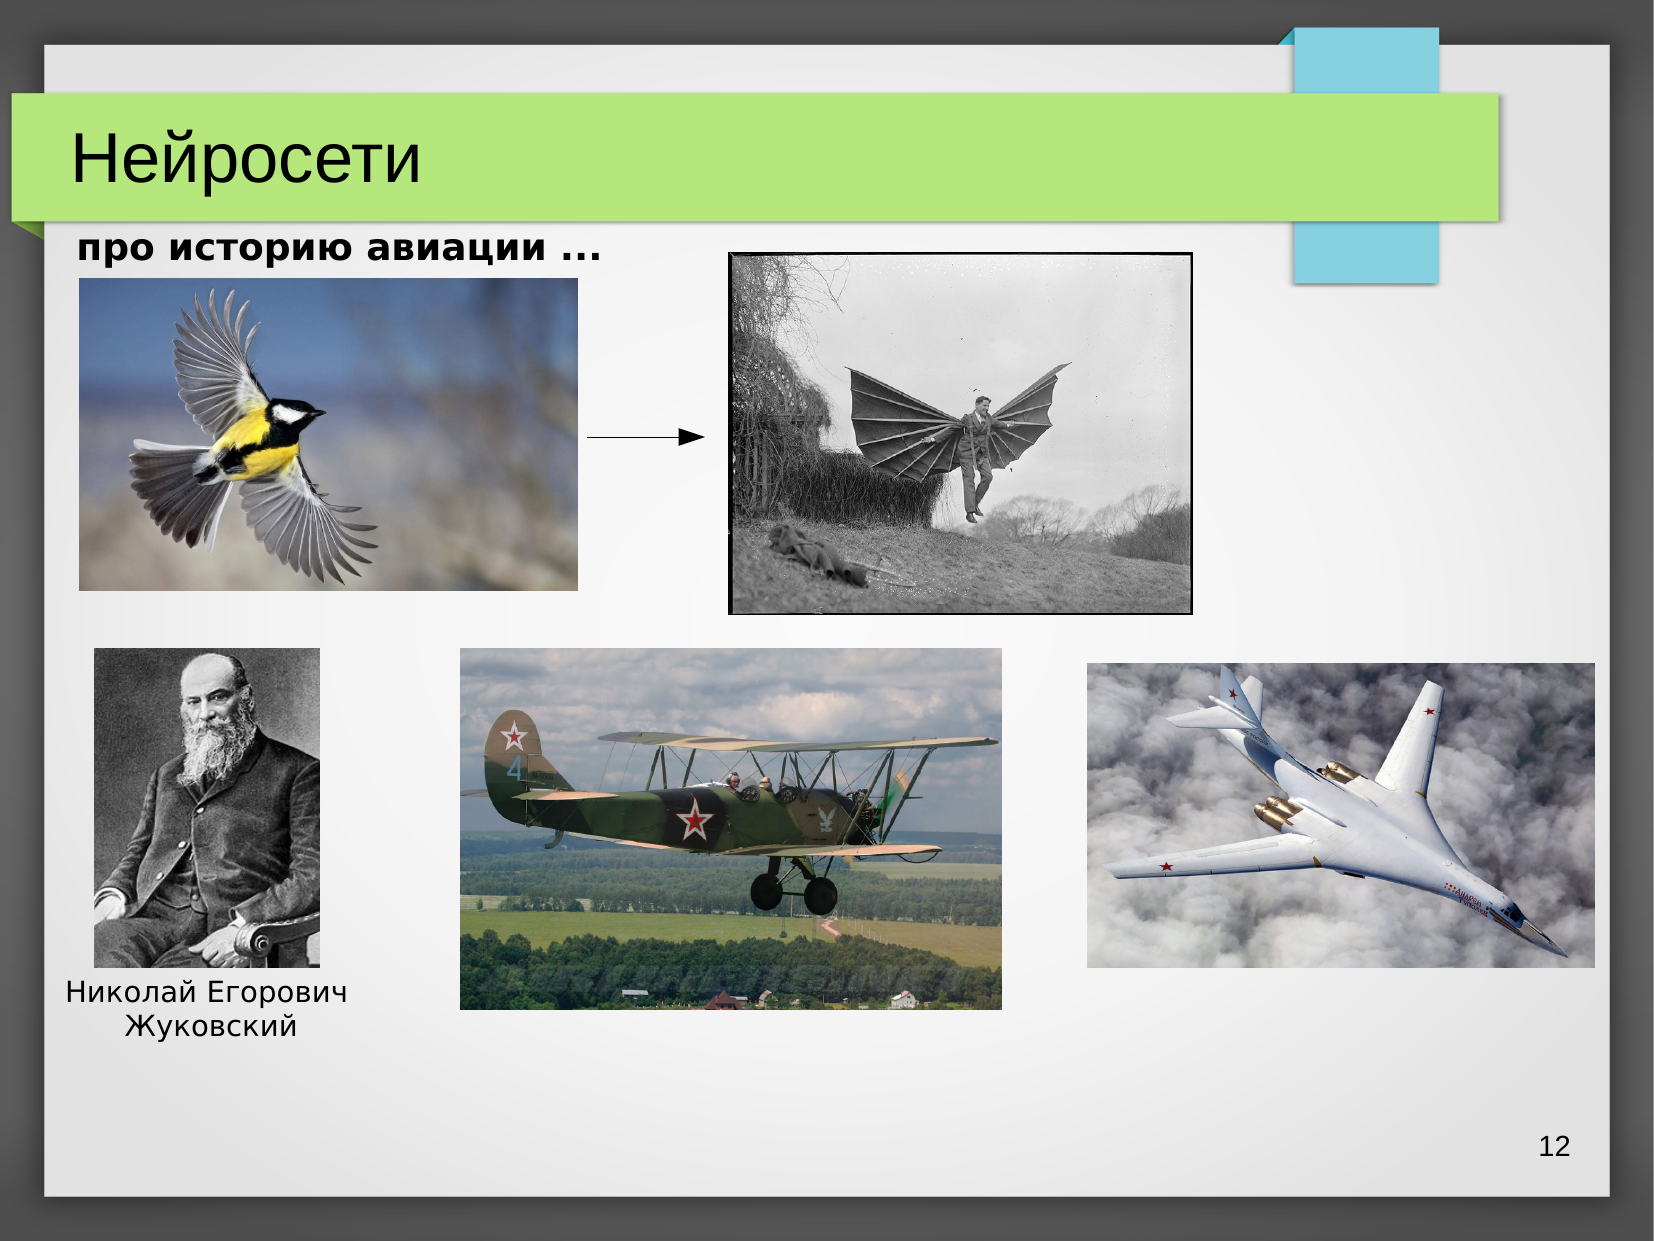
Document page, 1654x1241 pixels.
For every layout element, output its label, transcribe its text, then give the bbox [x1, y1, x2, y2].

picture [0, 0, 1654, 1241]
title Нейросети [70, 118, 1205, 199]
text_box про историю авиации ... [61, 218, 650, 277]
text_box Николай Егорович Жуковский [47, 967, 367, 1052]
